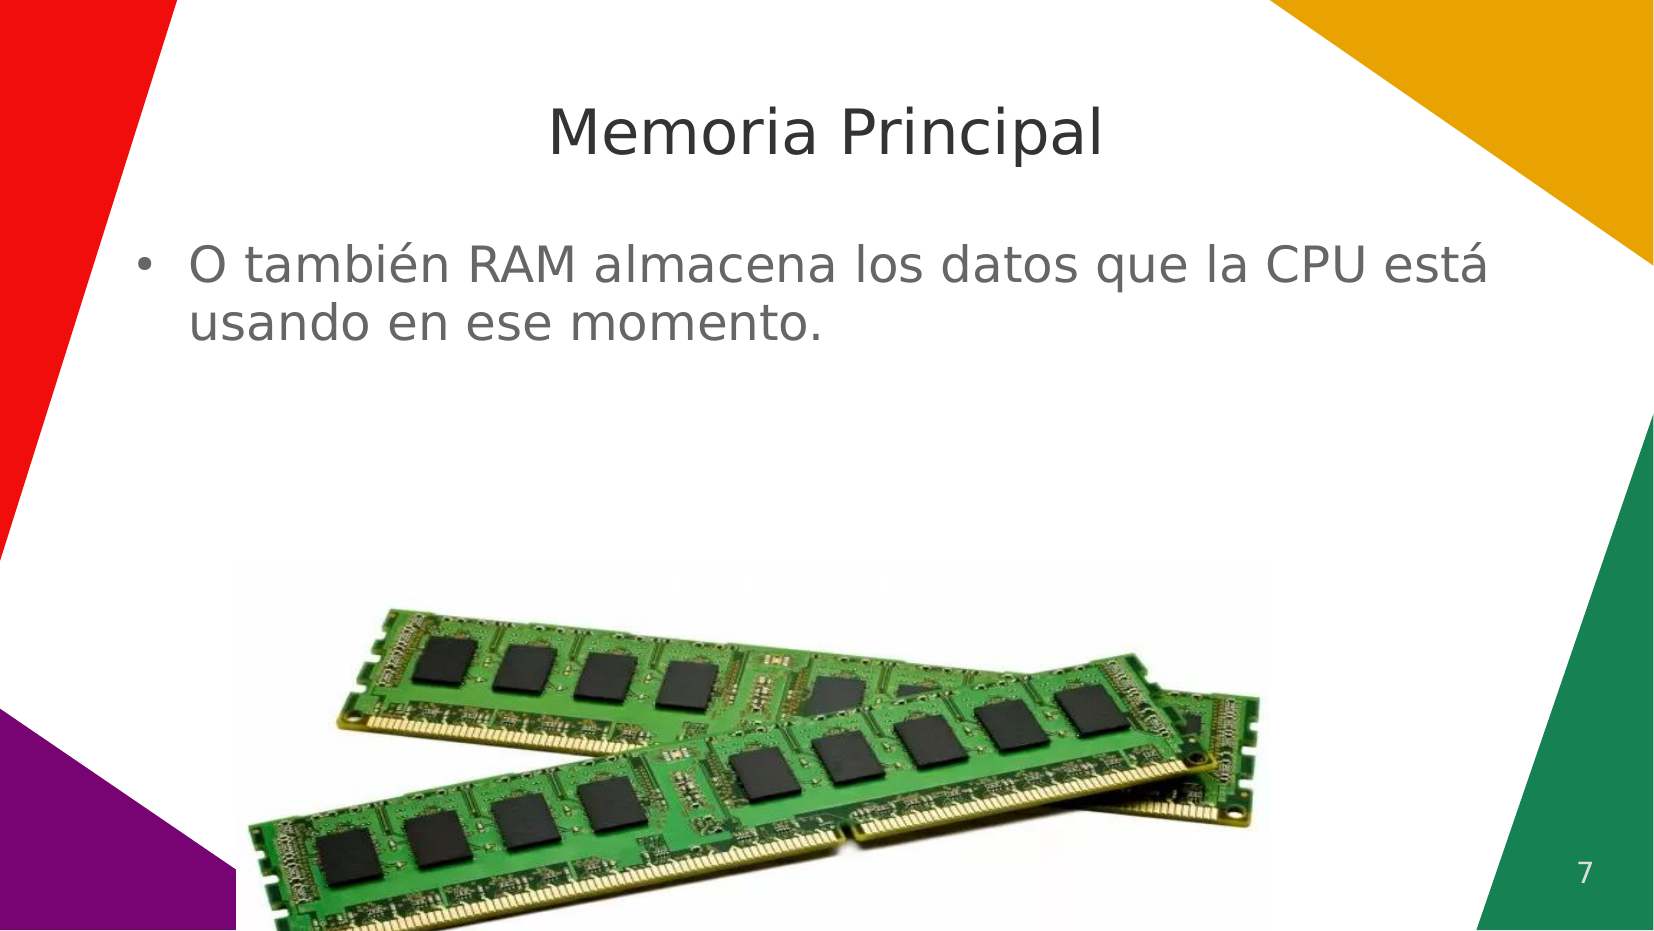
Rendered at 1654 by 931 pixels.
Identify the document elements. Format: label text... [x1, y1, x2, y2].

picture [236, 560, 1270, 931]
title Memoria Principal [118, 59, 1536, 207]
list O también RAM almacena los datos que la CPU está usando en ese momento. [118, 236, 1536, 827]
